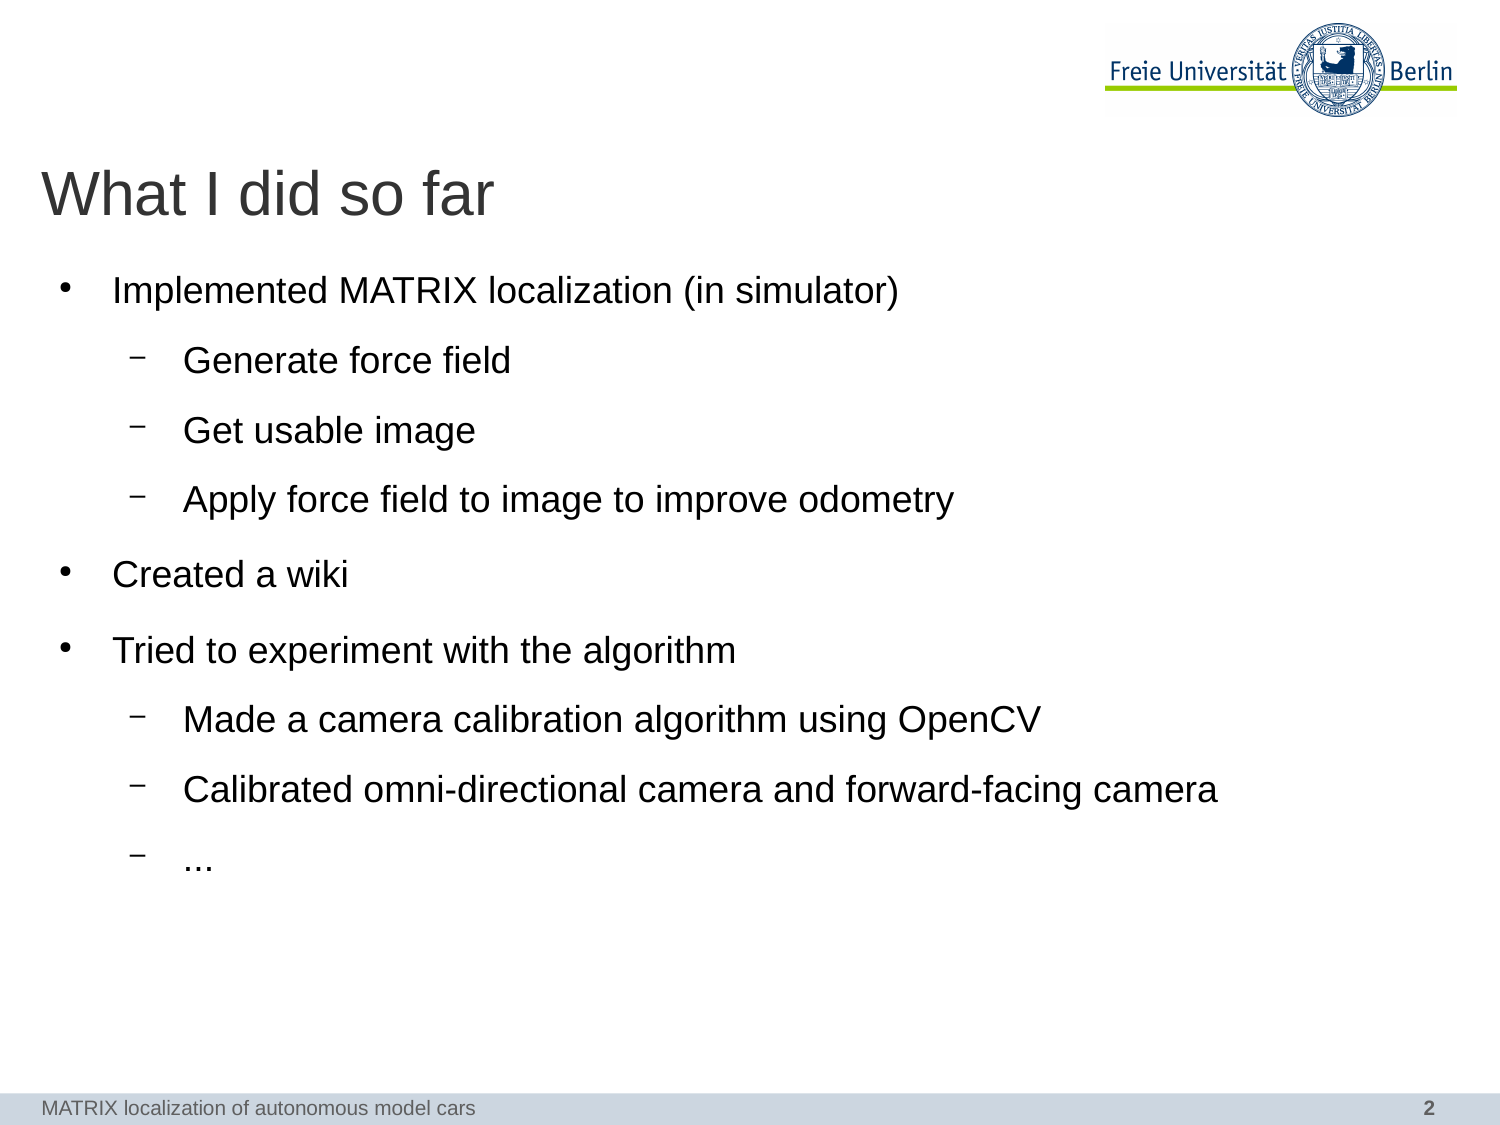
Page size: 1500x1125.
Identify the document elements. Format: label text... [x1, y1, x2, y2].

footer MATRIX localization of autonomous model cars [41, 1087, 1022, 1125]
picture [1105, 23, 1457, 117]
list Implemented MATRIX localization (in simulator) Generate force field Get usable image Apply force field to image to improve odometry Created a wiki Tried to experiment with the algorithm Made a camera calibration algorithm using OpenCV Calibrated omni-directional camera and forward-facing camera ... [41, 265, 1459, 1064]
title What I did so far [41, 155, 1459, 226]
